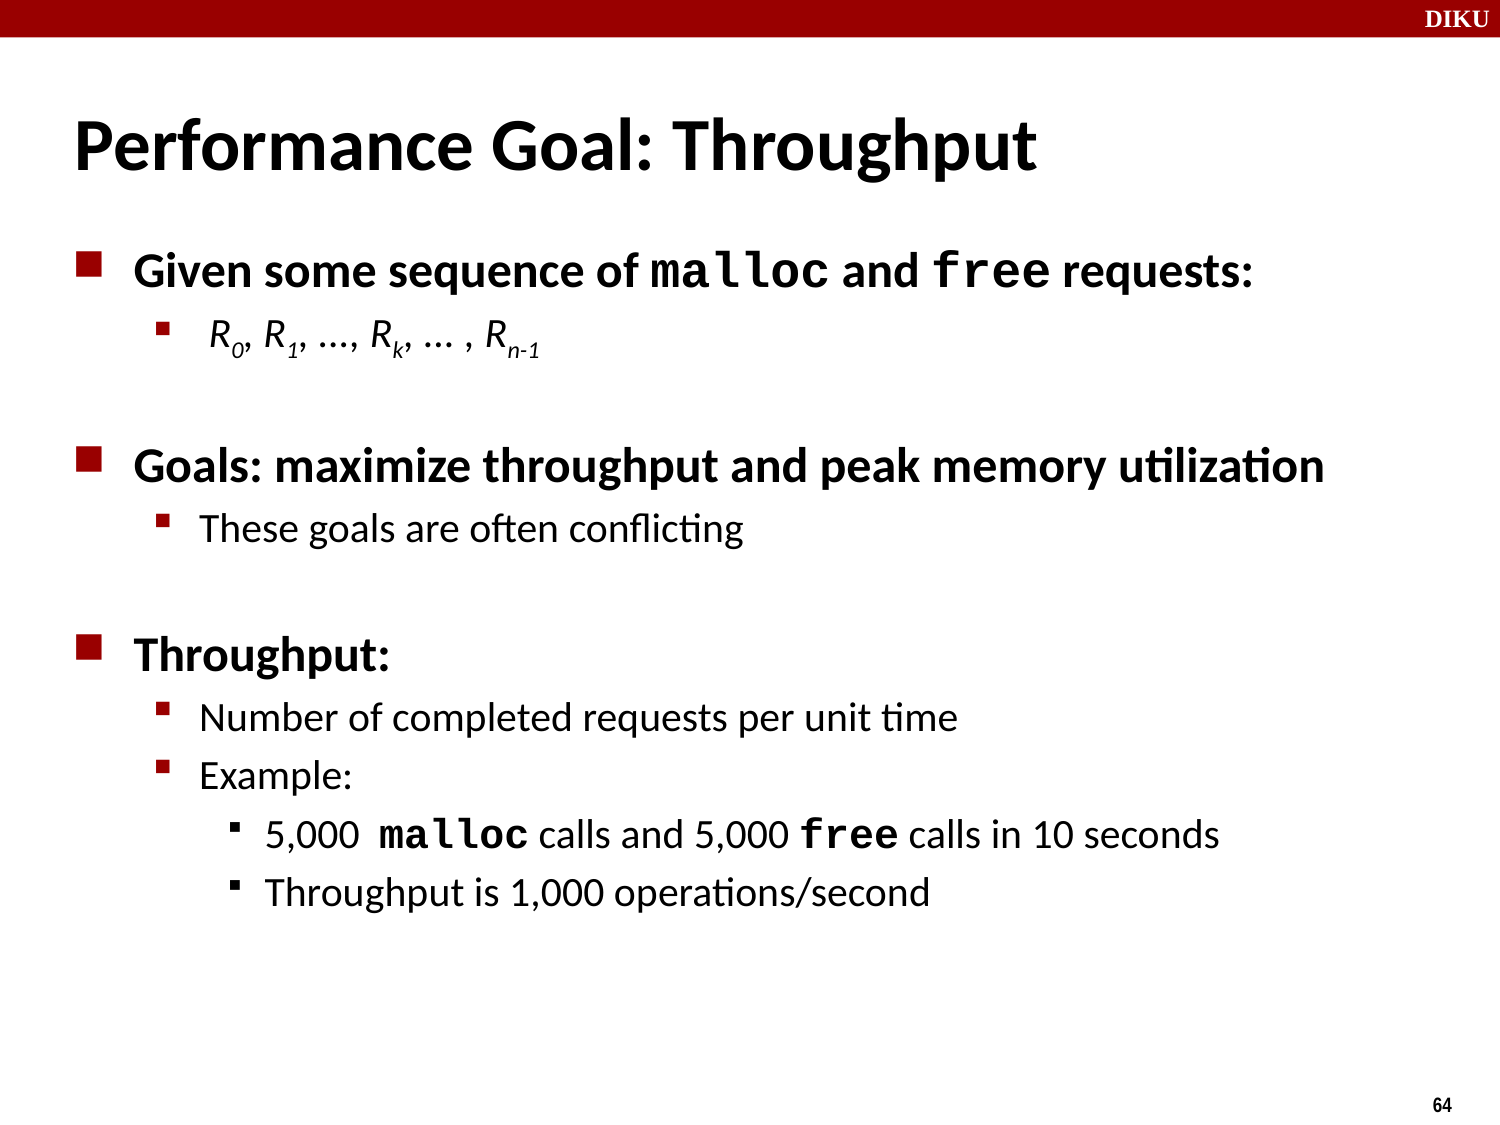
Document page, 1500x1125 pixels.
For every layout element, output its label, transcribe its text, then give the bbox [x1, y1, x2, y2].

text_box Performance Goal: Throughput [59, 93, 1318, 188]
text_box Given some sequence of malloc and free requests: R0, R1, ..., Rk, ... , Rn-1 Goals: maximize throughput and peak memory utilization These goals are often conflicting Throughput: Number of completed requests per unit time Example: 5,000 malloc calls and 5,000 free calls in 10 seconds Throughput is 1,000 operations/second [62, 230, 1490, 1088]
